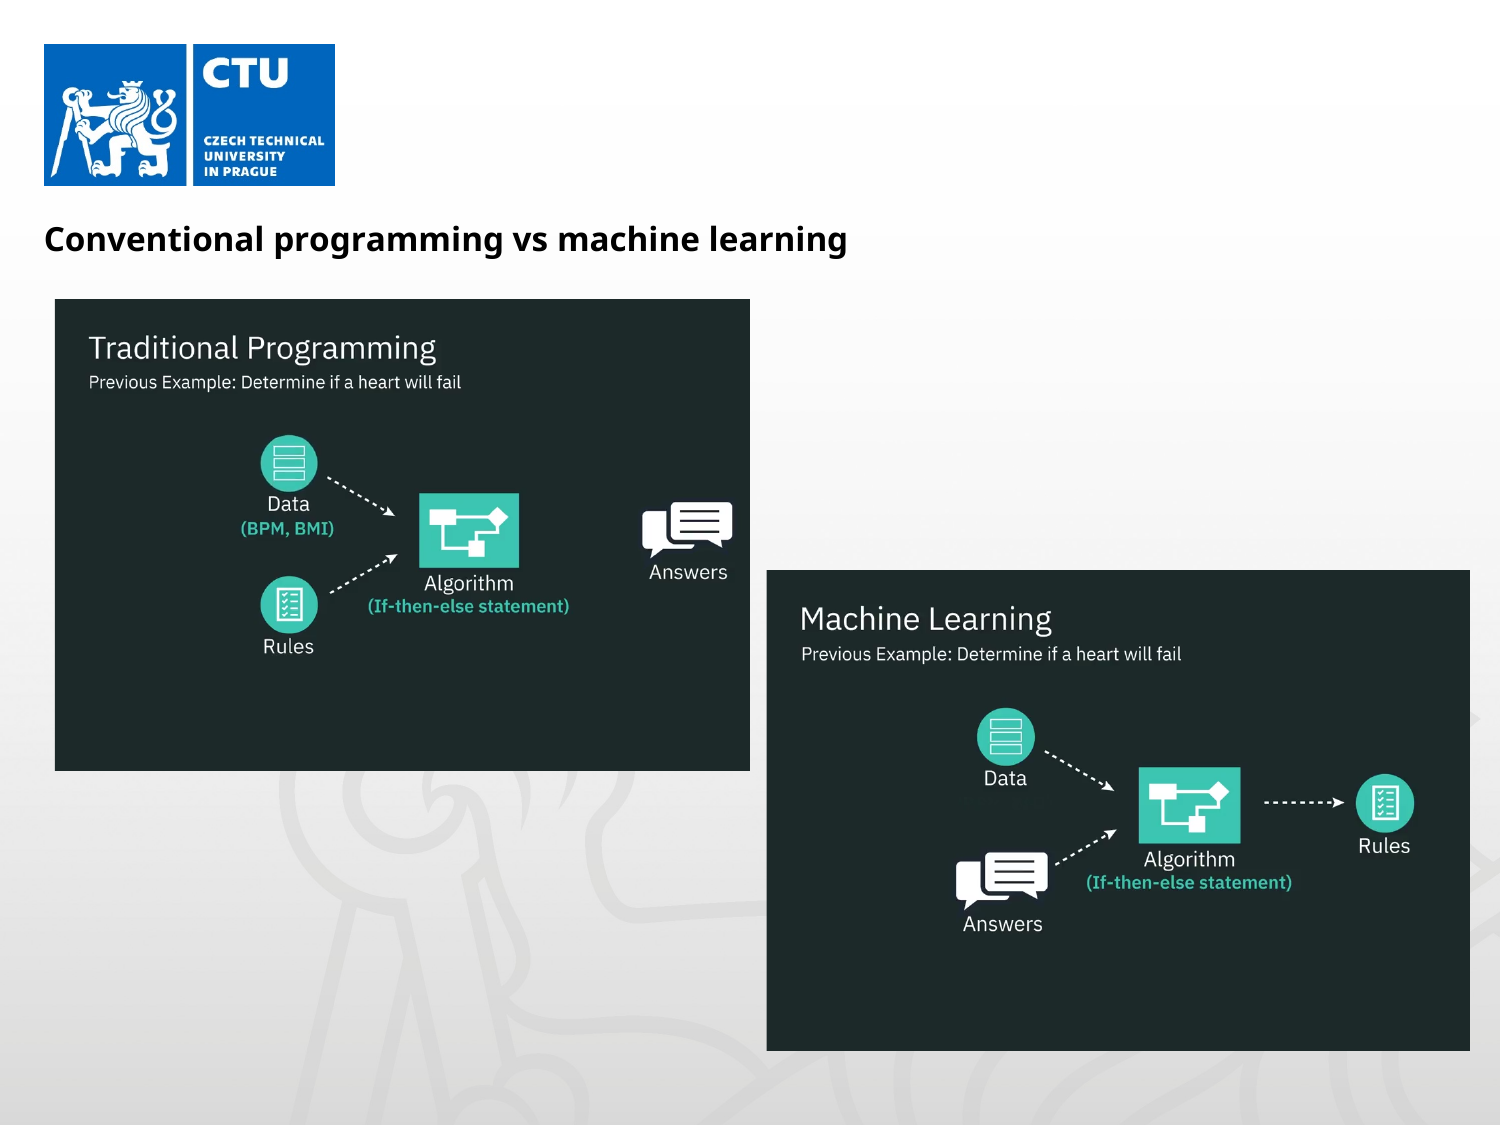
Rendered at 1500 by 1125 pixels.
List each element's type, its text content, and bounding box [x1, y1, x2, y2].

picture [0, 0, 1500, 1125]
text_box Conventional programming vs machine learning [28, 211, 1066, 377]
